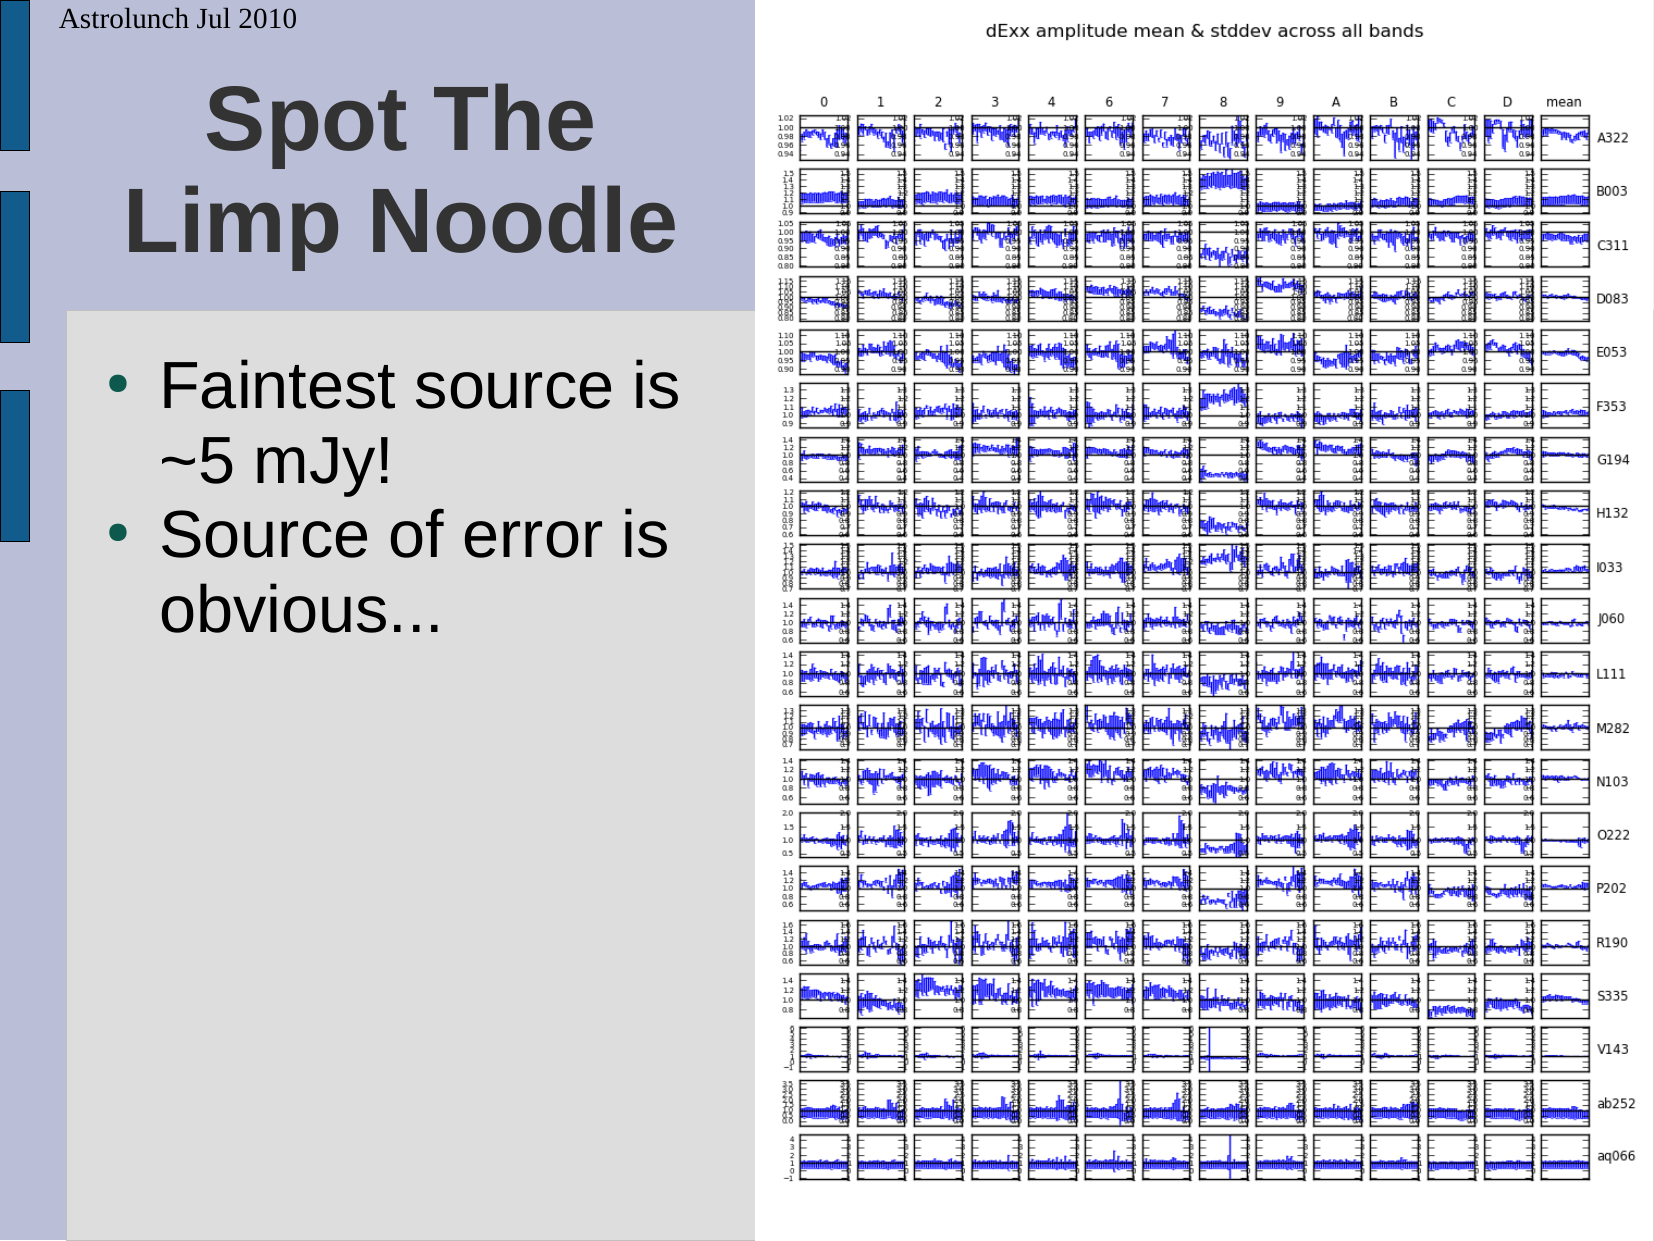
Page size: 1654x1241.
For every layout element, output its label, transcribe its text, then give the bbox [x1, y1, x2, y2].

title Spot The Limp Noodle [64, 67, 739, 273]
list Faintest source is ~5 mJy! Source of error is obvious... [88, 347, 755, 1152]
picture [755, 0, 1654, 1241]
